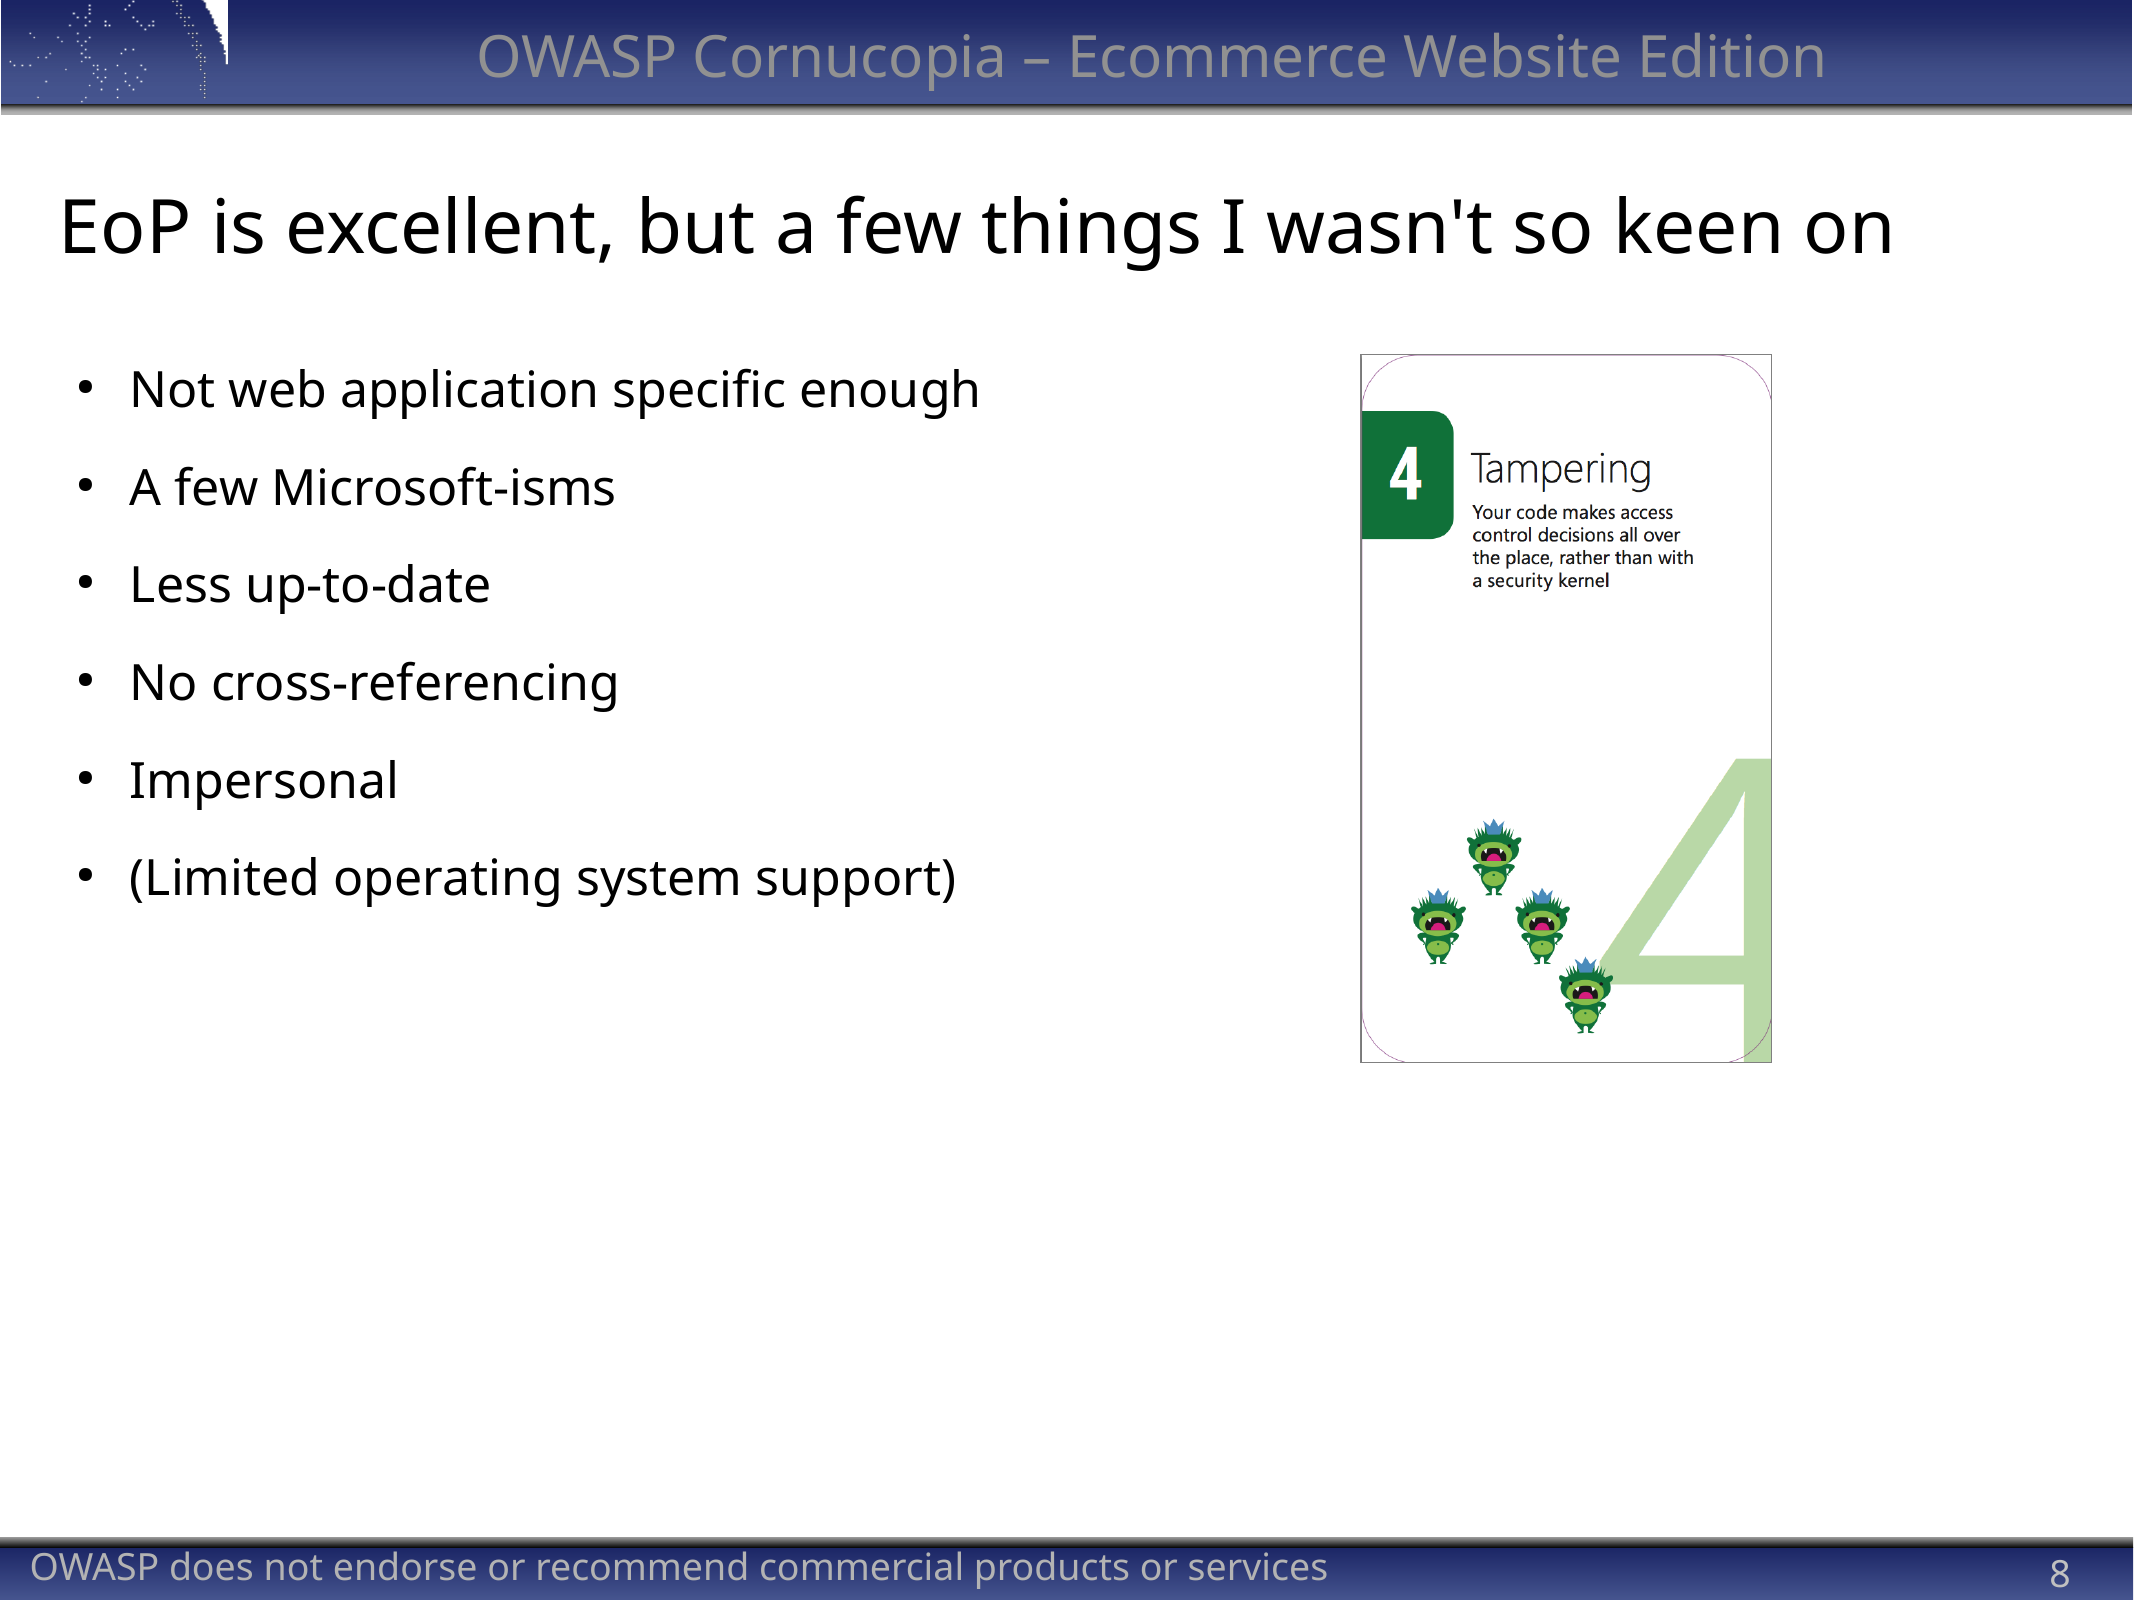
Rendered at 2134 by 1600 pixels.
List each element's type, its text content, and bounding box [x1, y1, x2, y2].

picture [1360, 354, 1772, 1063]
list OWASP does not endorse or recommend commercial products or services [29, 1540, 2038, 1600]
title EoP is excellent, but a few things I wasn't so keen on [58, 124, 2126, 325]
list Not web application specific enough A few Microsoft-isms Less up-to-date No cross-referencing Impersonal (Limited operating system support) [58, 354, 2067, 1536]
